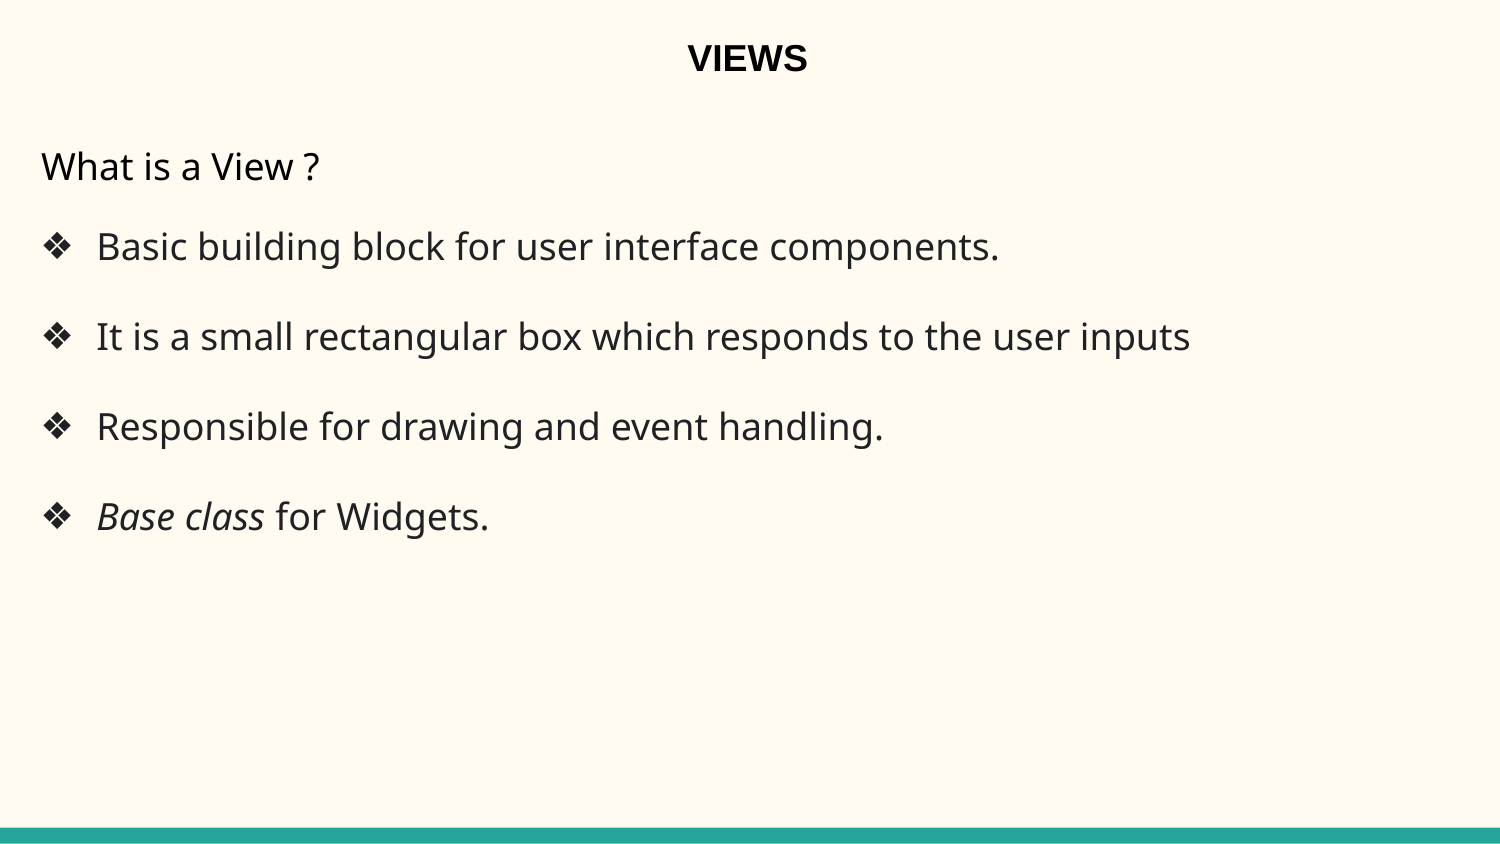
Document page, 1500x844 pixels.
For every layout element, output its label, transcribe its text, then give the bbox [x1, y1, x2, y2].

title VIEWS [51, 31, 1445, 82]
text_box What is a View ? Basic building block for user interface components. It is a small rectangular box which responds to the user inputs Responsible for drawing and event handling. Base class for Widgets. [6, 92, 1300, 615]
